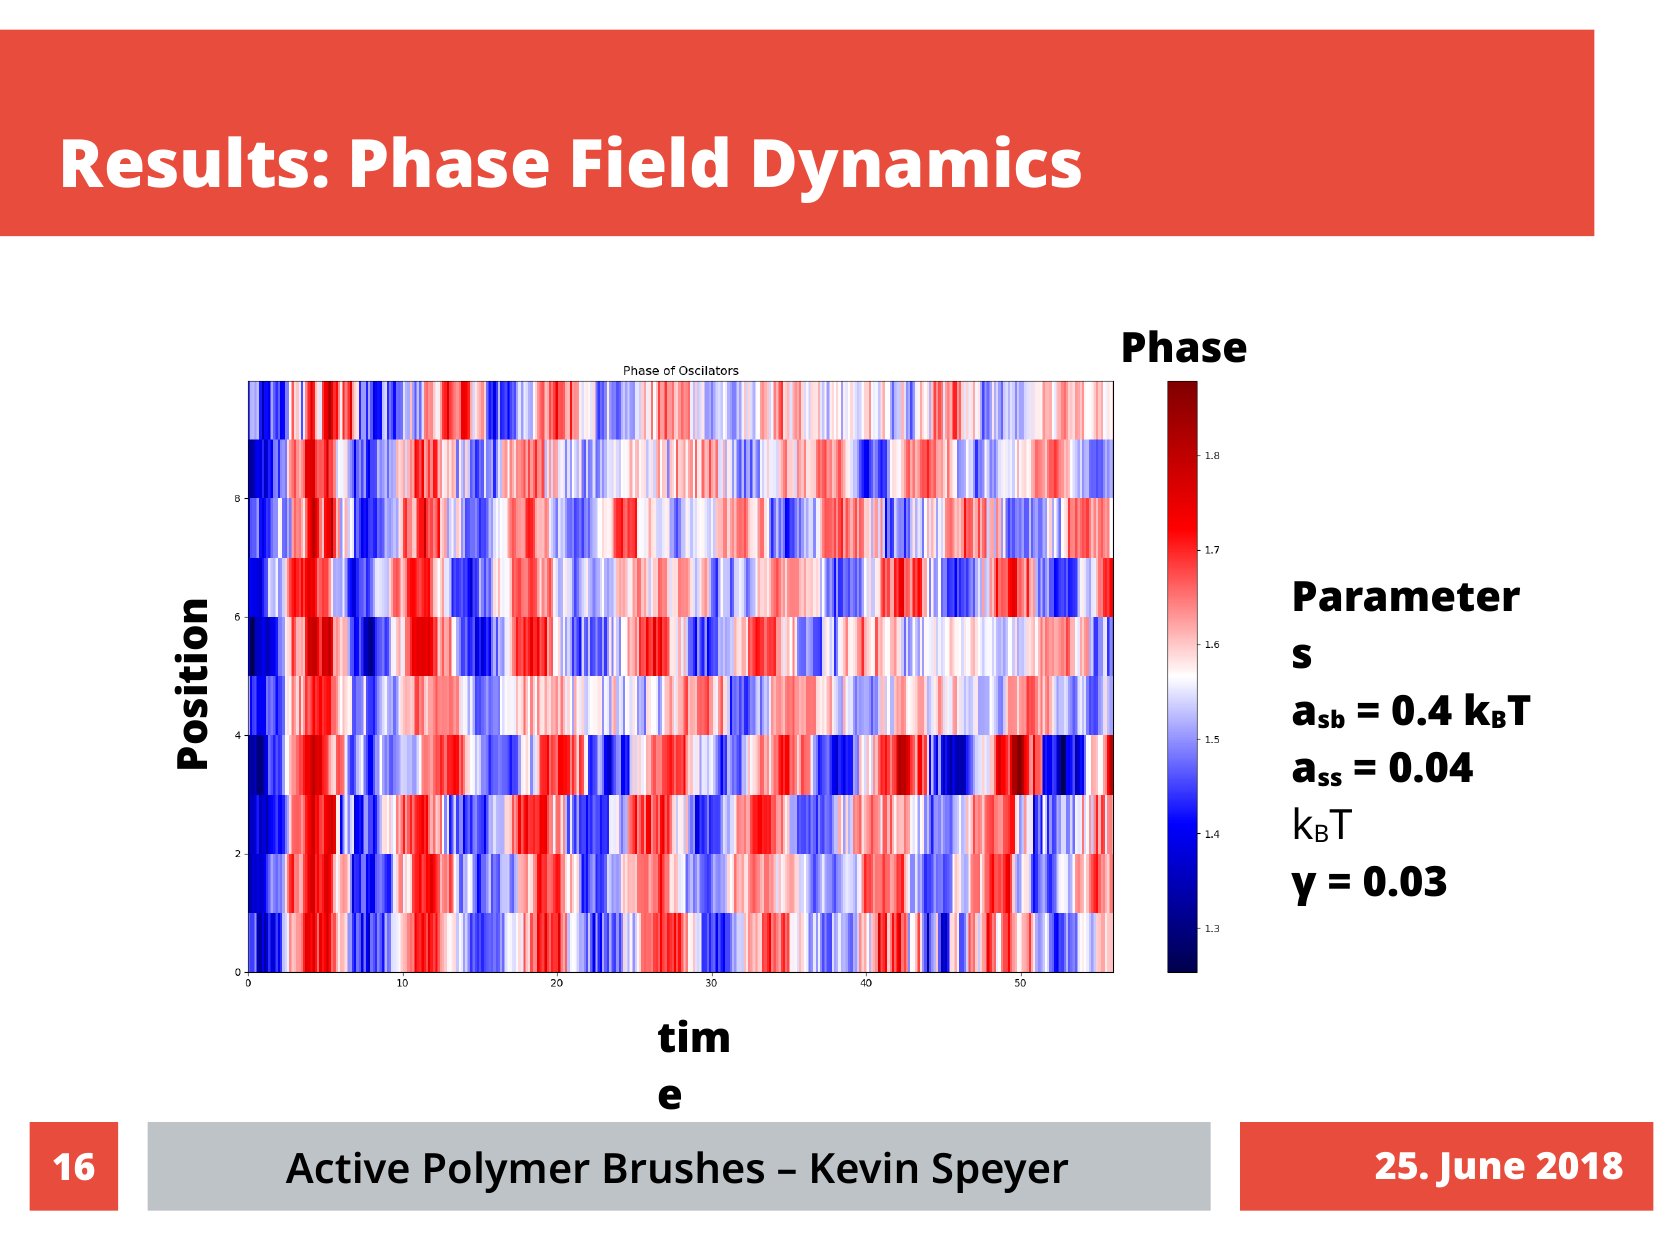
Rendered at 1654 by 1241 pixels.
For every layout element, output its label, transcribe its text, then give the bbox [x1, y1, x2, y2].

text_box time [657, 1007, 751, 1062]
text_box Position [162, 550, 217, 773]
text_box Parameters asb = 0.4 kBT ass = 0.04 kBT γ = 0.03 [1291, 509, 1533, 854]
text_box Phase [1120, 318, 1263, 372]
text_box Active Polymer Brushes – Kevin Speyer [149, 1138, 1206, 1198]
title Results: Phase Field Dynamics [59, 59, 1595, 207]
picture [230, 354, 1242, 989]
